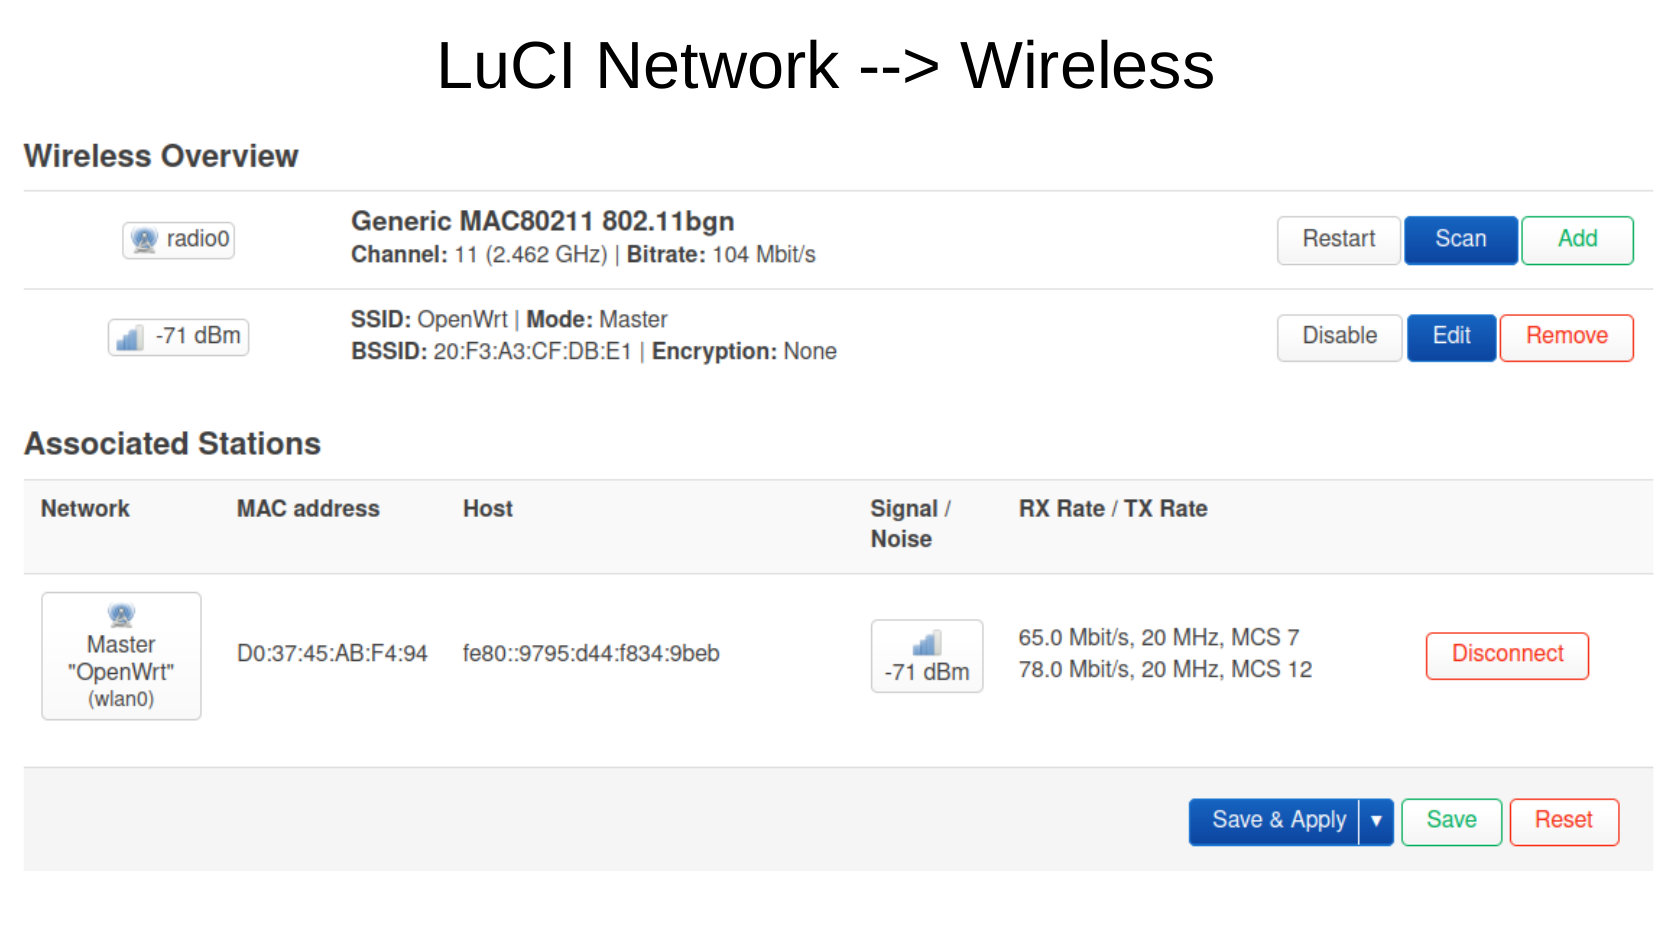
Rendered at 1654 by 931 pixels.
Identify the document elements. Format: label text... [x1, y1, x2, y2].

picture [1, 118, 1654, 871]
title LuCI Network --> Wireless [82, 28, 1571, 104]
